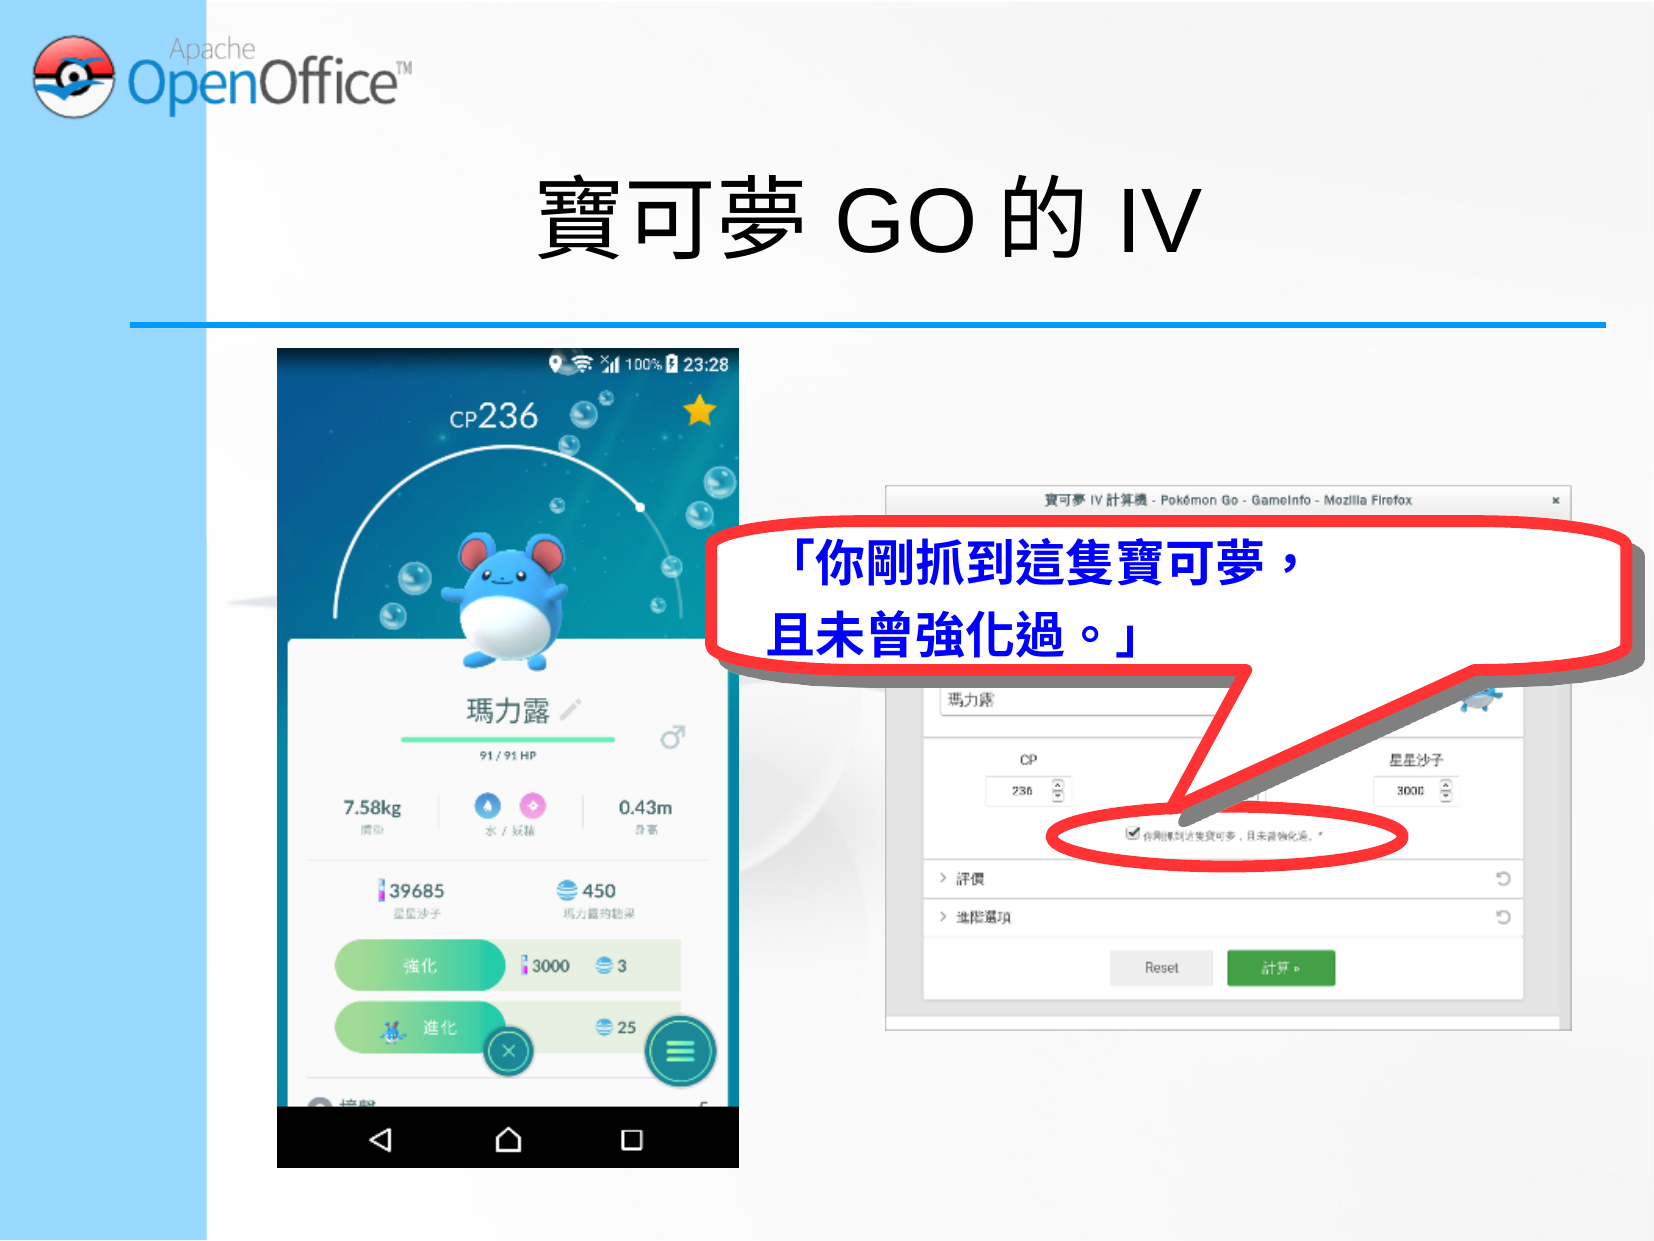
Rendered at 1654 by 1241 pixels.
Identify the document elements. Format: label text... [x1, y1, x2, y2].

picture [31, 2, 1654, 1241]
text_box 「你剛抓到這隻寶可夢， 且未曾強化過。」 [711, 521, 1627, 809]
title 寶可夢GO的IV [165, 108, 1571, 316]
